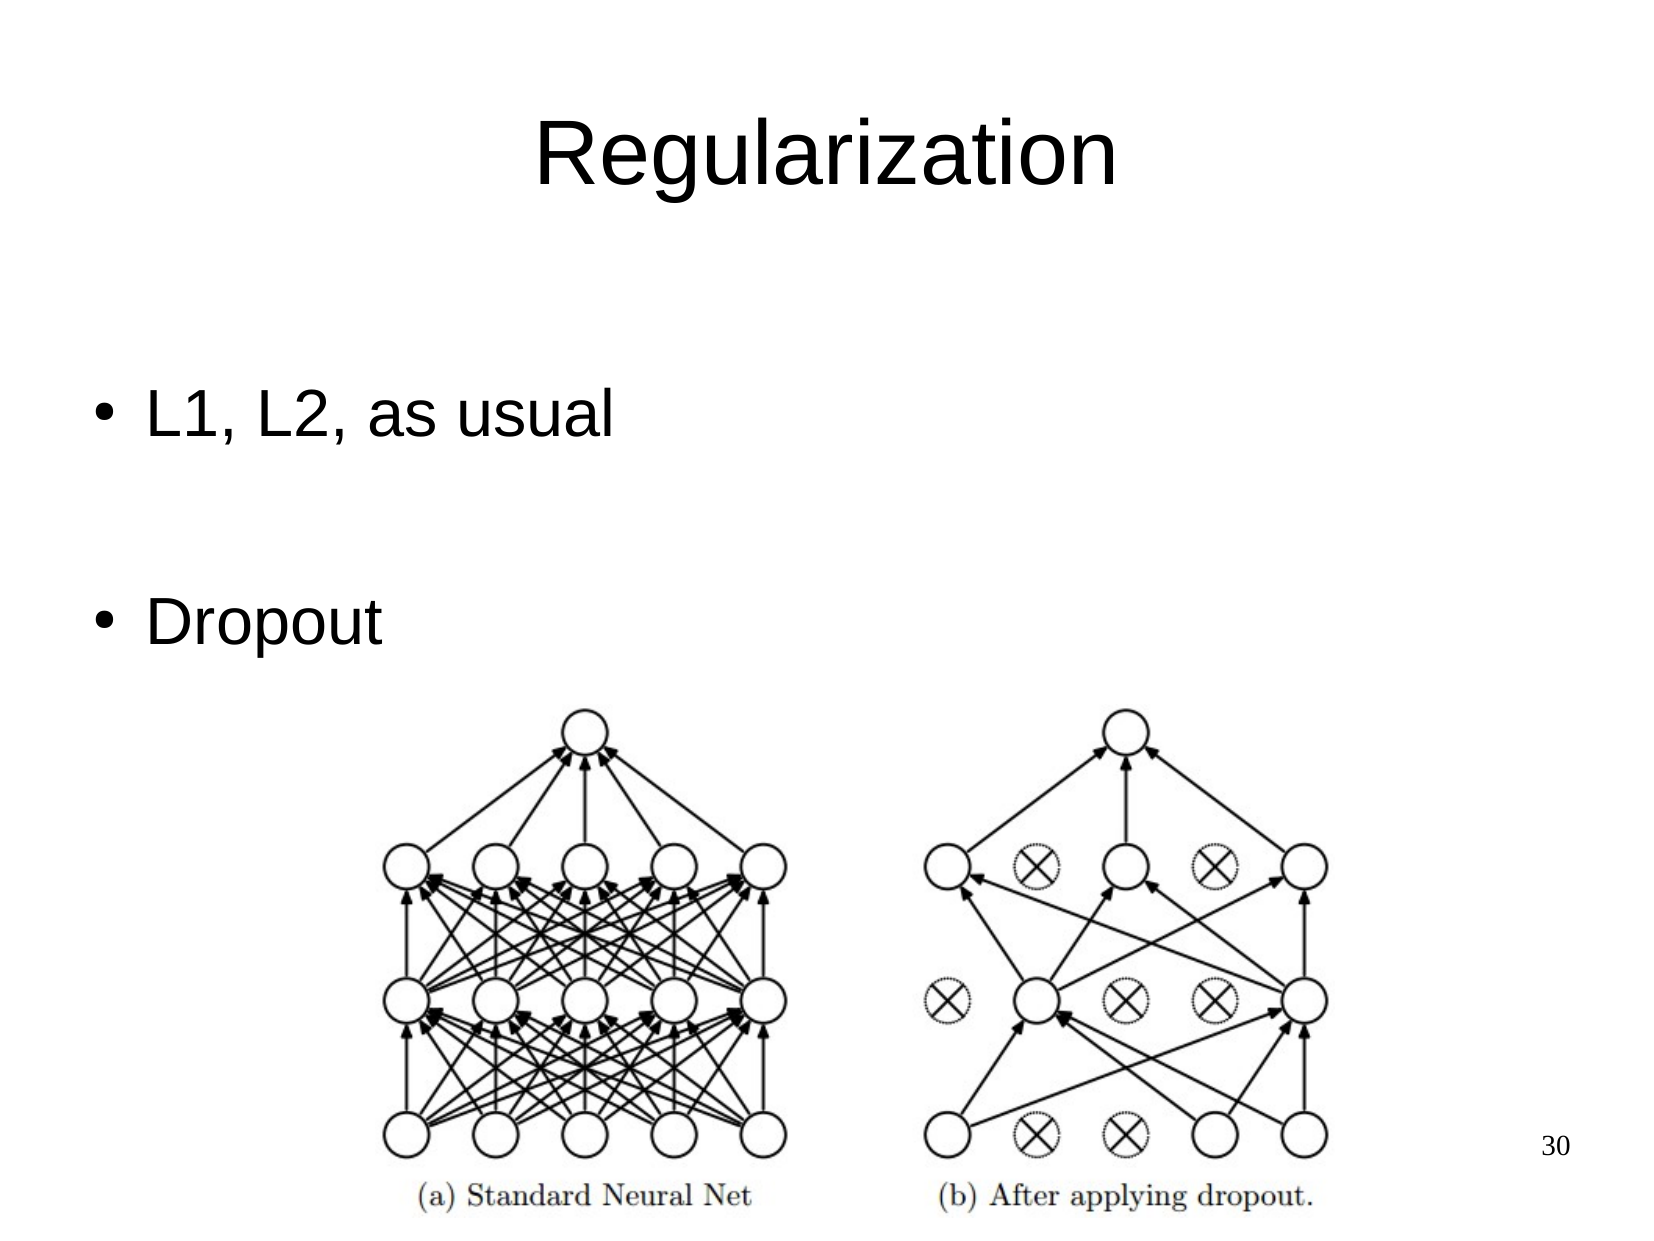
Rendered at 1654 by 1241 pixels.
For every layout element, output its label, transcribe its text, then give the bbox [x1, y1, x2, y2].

picture [375, 704, 1335, 1218]
title Regularization [82, 49, 1571, 257]
list L1, L2, as usual Dropout [75, 375, 1564, 1096]
